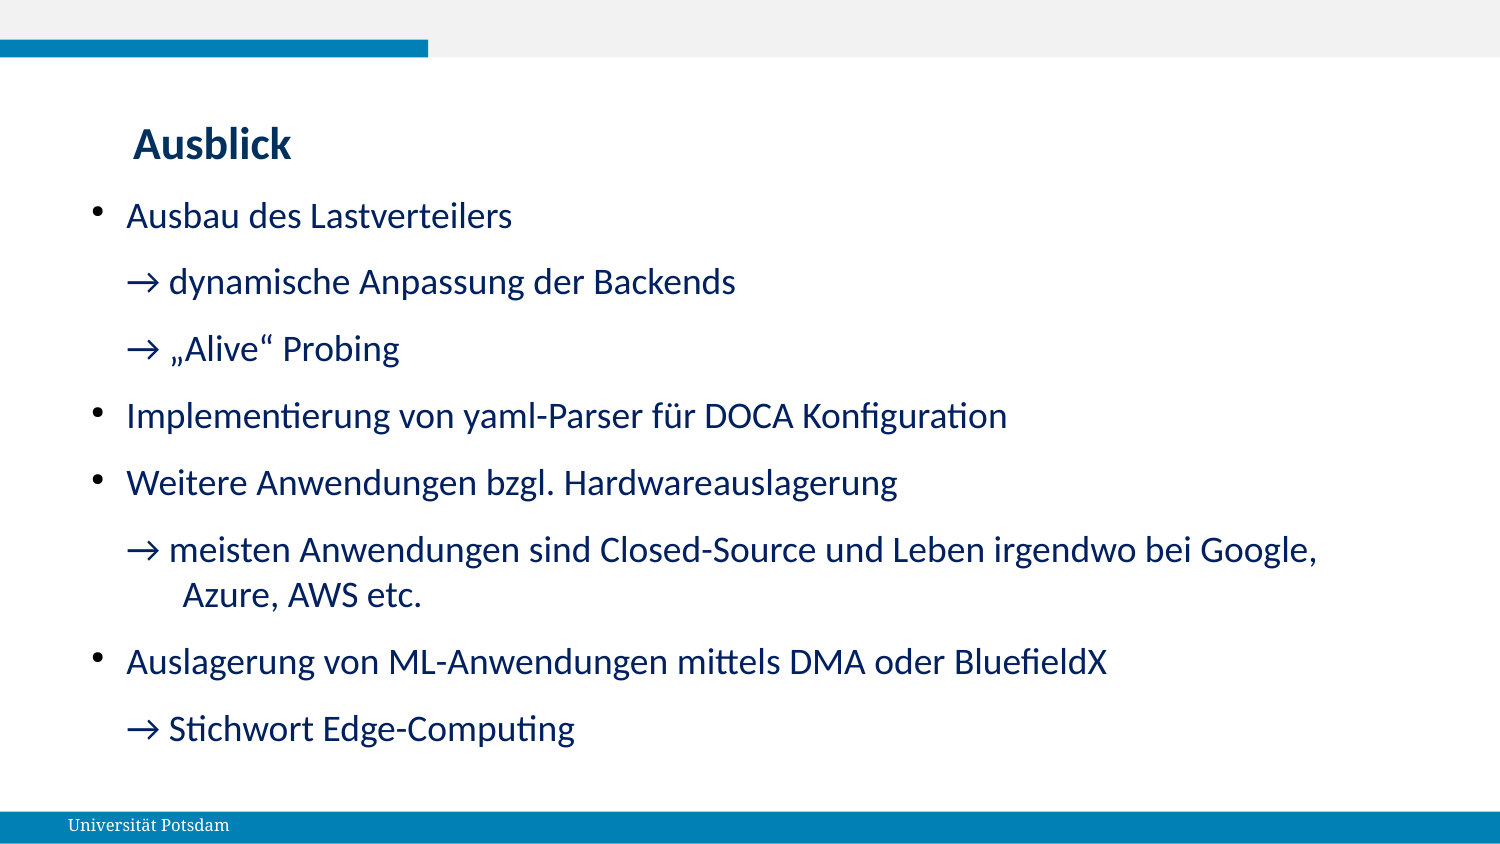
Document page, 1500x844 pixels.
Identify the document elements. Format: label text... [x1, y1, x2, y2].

text_box Ausbau des Lastverteilers → dynamische Anpassung der Backends → „Alive“ Probing Implementierung von yaml-Parser für DOCA Konfiguration Weitere Anwendungen bzgl. Hardwareauslagerung → meisten Anwendungen sind Closed-Source und Leben irgendwo bei Google, Azure, AWS etc. Auslagerung von ML-Anwendungen mittels DMA oder BluefieldX → Stichwort Edge-Computing [76, 183, 1418, 798]
title Ausblick [118, 126, 1448, 157]
